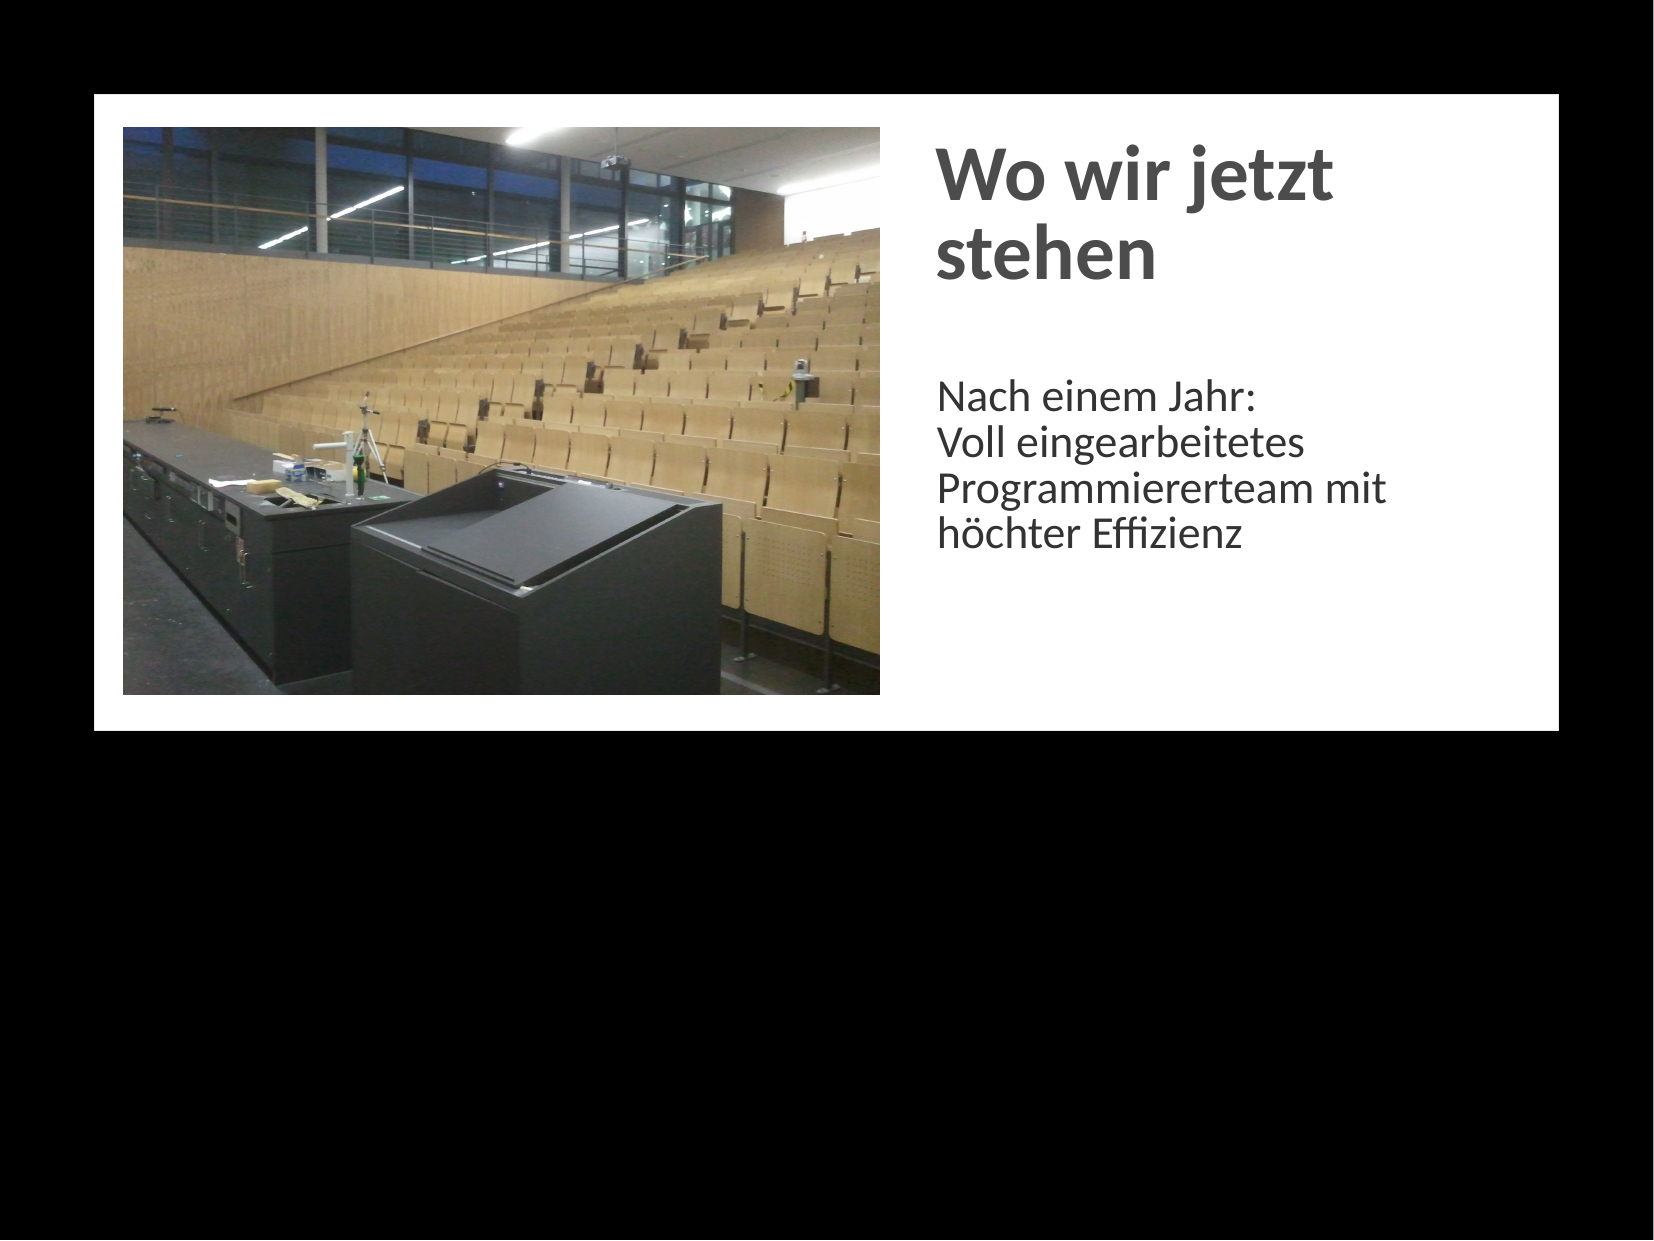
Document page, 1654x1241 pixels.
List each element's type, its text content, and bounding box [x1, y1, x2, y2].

text_box Nach einem Jahr: Voll eingearbeitetes Programmiererteam mit höchter Effizienz [922, 369, 1456, 658]
text_box Wo wir jetzt stehen [920, 133, 1500, 370]
picture [123, 127, 880, 695]
text_box [94, 94, 1559, 731]
